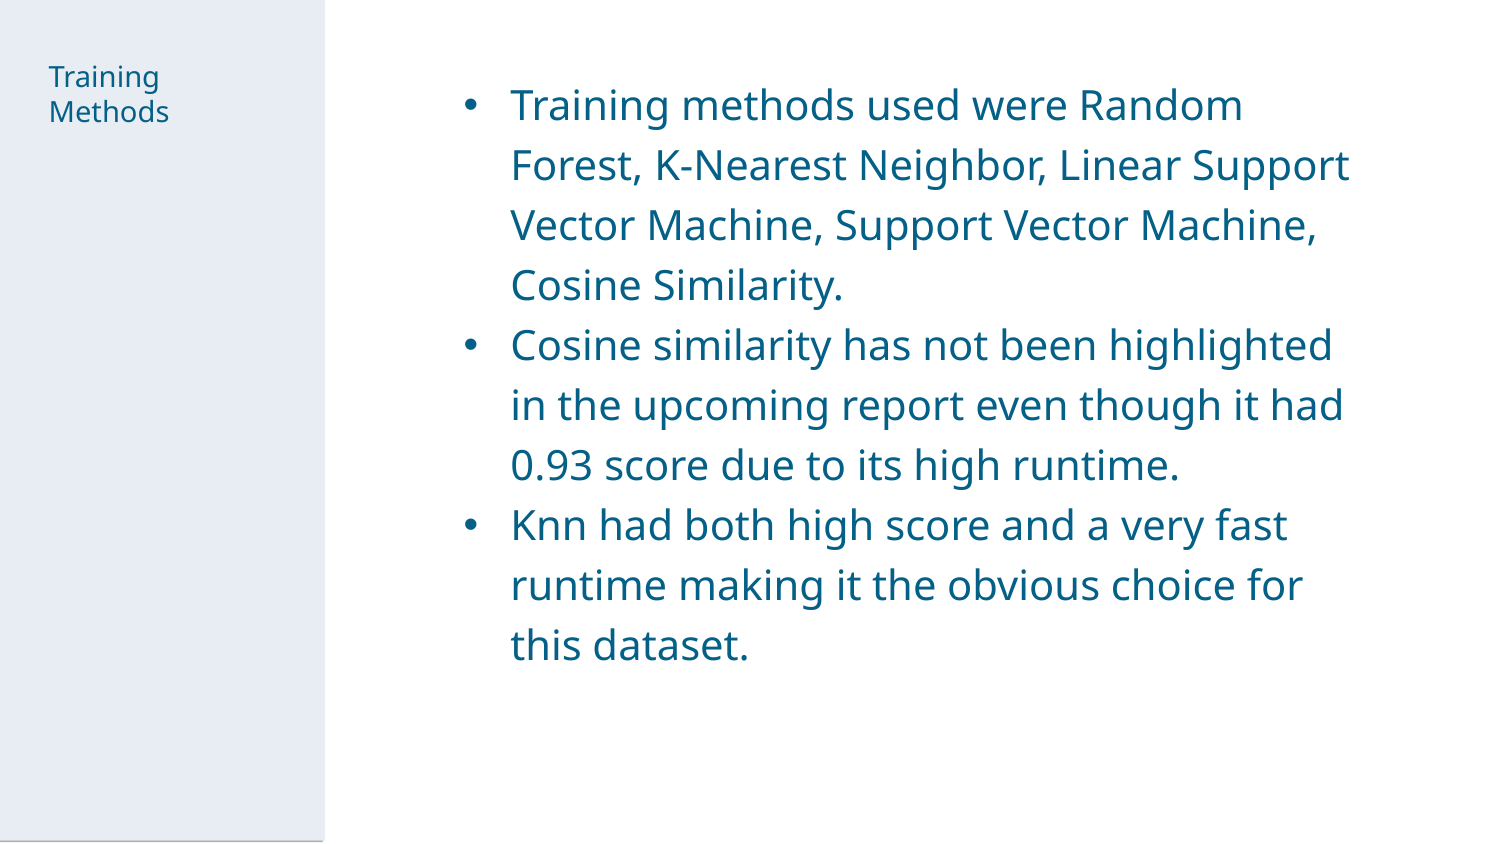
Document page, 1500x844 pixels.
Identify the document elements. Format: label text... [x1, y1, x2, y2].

text_box Training Methods [33, 50, 292, 171]
text_box [0, 0, 325, 841]
text_box Training methods used were Random Forest, K-Nearest Neighbor, Linear Support Vector Machine, Support Vector Machine, Cosine Similarity. Cosine similarity has not been highlighted in the upcoming report even though it had 0.93 score due to its high runtime. Knn had both high score and a very fast runtime making it the obvious choice for this dataset. [448, 11, 1387, 677]
